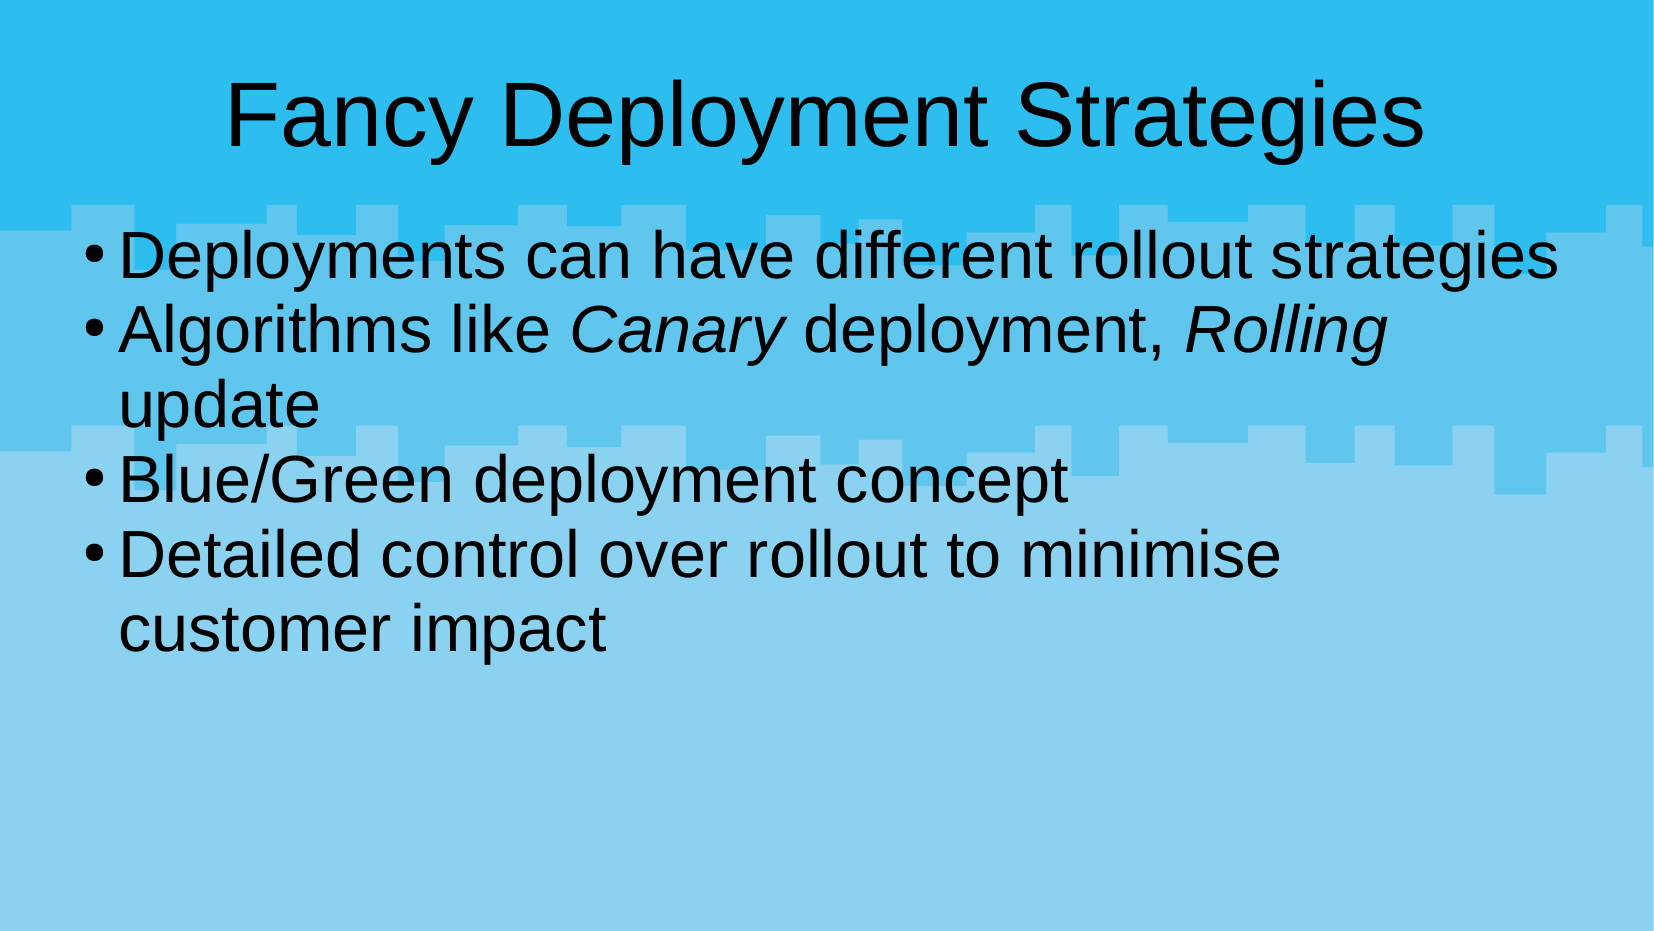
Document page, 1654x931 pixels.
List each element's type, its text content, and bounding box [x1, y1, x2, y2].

title Fancy Deployment Strategies [82, 37, 1571, 193]
picture [0, 0, 1654, 931]
subtitle Deployments can have different rollout strategies Algorithms like Canary deployment, Rolling update Blue/Green deployment concept Detailed control over rollout to minimise customer impact [82, 217, 1571, 768]
